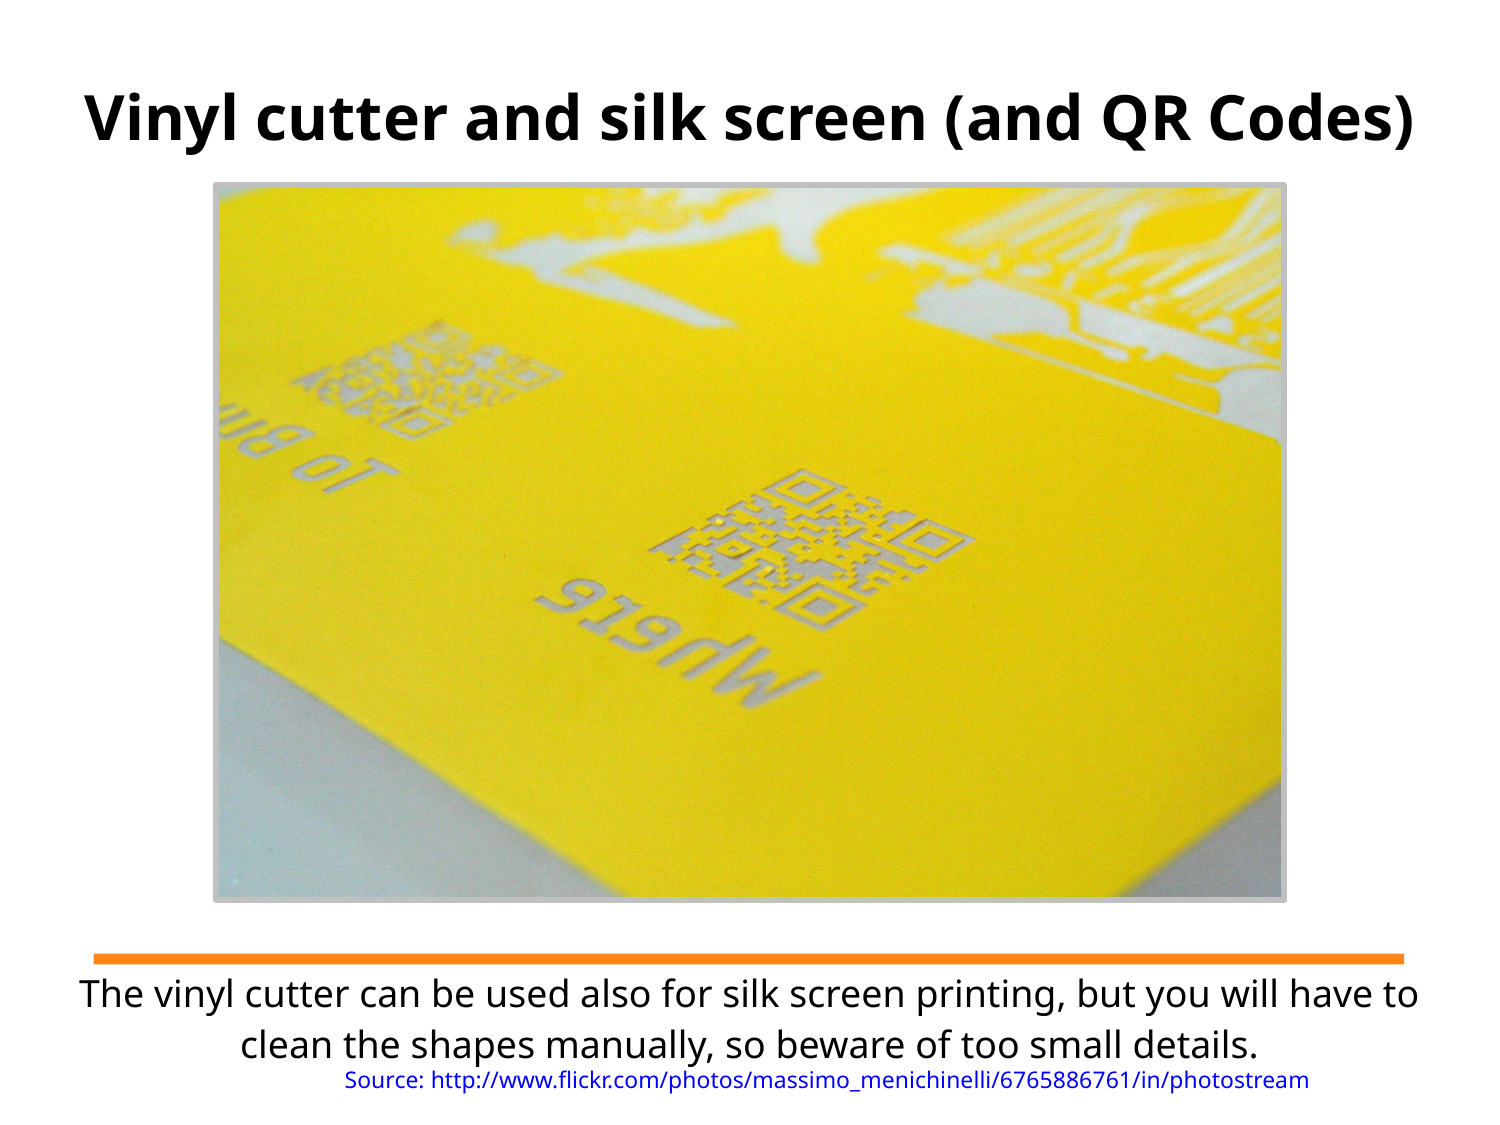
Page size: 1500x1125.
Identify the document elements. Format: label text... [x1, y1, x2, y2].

picture [0, 0, 1500, 1125]
title Vinyl cutter and silk screen (and QR Codes) [75, 44, 1426, 188]
text_box The vinyl cutter can be used also for silk screen printing, but you will have to clean the shapes manually, so beware of too small details. [52, 960, 1448, 1064]
text_box Source: http://www.flickr.com/photos/massimo_menichinelli/6765886761/in/photostream [329, 1056, 1171, 1098]
